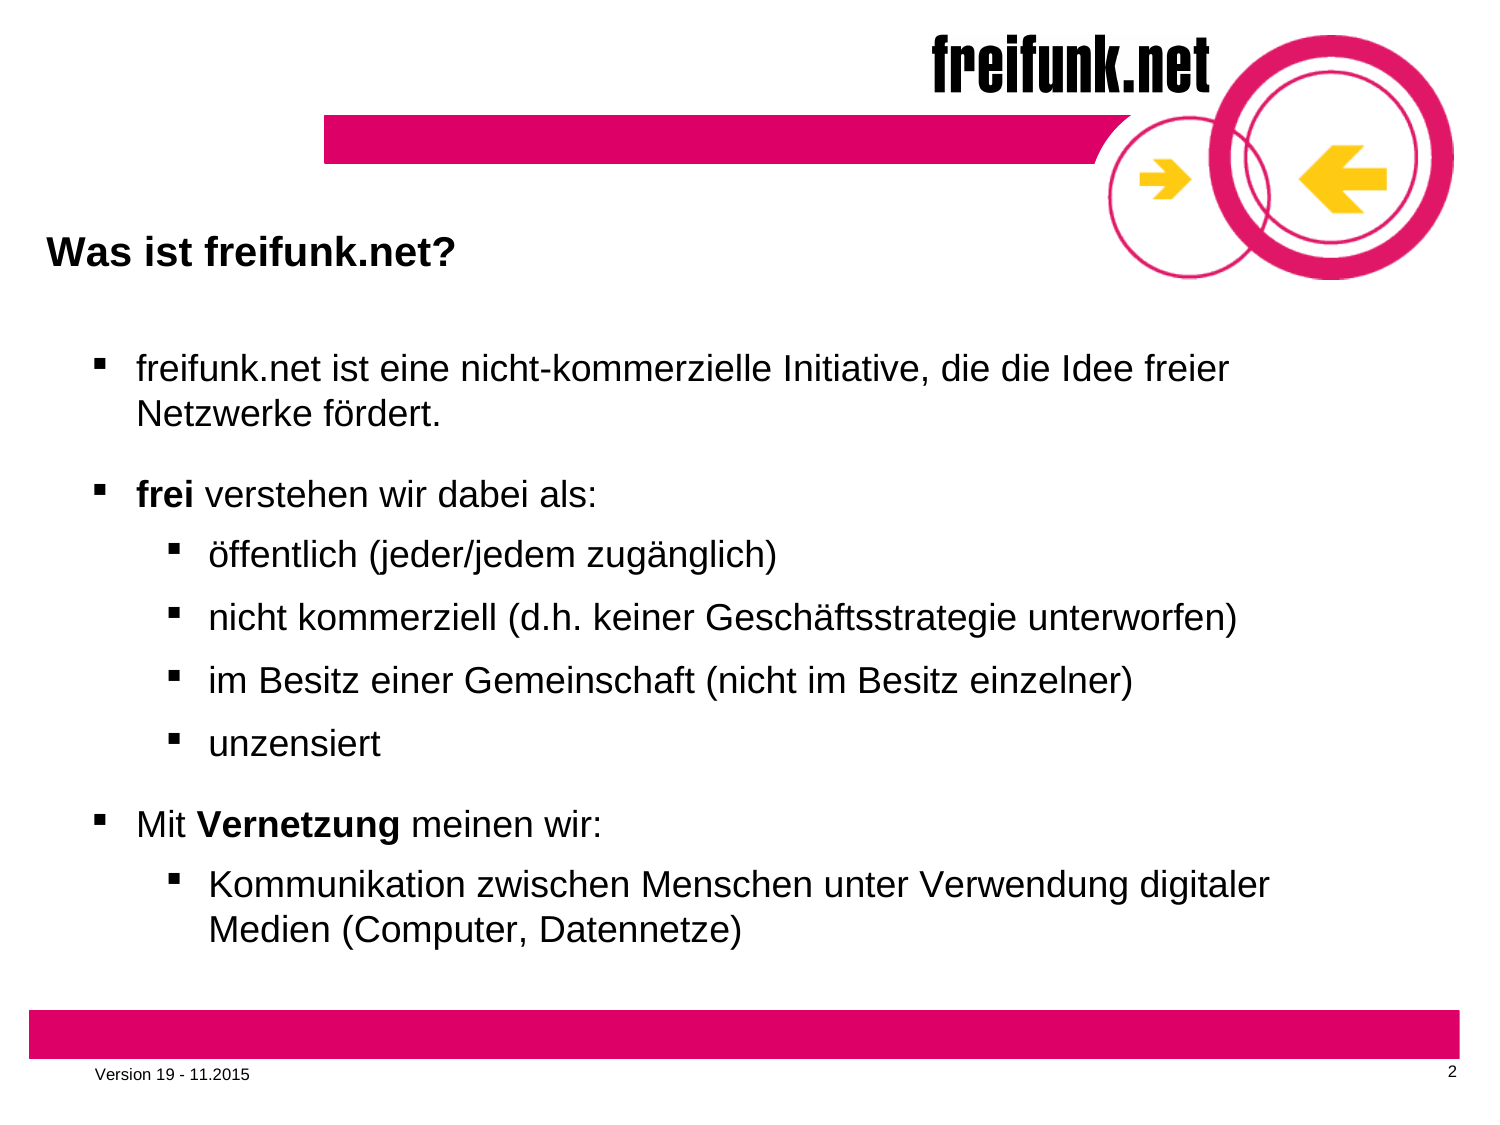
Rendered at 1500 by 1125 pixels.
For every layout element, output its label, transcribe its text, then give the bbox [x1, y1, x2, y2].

text_box freifunk.net ist eine nicht-kommerzielle Initiative, die die Idee freier Netzwerke fördert. frei verstehen wir dabei als: öffentlich (jeder/jedem zugänglich) nicht kommerziell (d.h. keiner Geschäftsstrategie unterworfen) im Besitz einer Gemeinschaft (nicht im Besitz einzelner) unzensiert Mit Vernetzung meinen wir: Kommunikation zwischen Menschen unter Verwendung digitaler Medien (Computer, Datennetze) [61, 344, 1291, 997]
text_box Was ist freifunk.net? [46, 225, 1039, 305]
picture [932, 34, 1454, 280]
